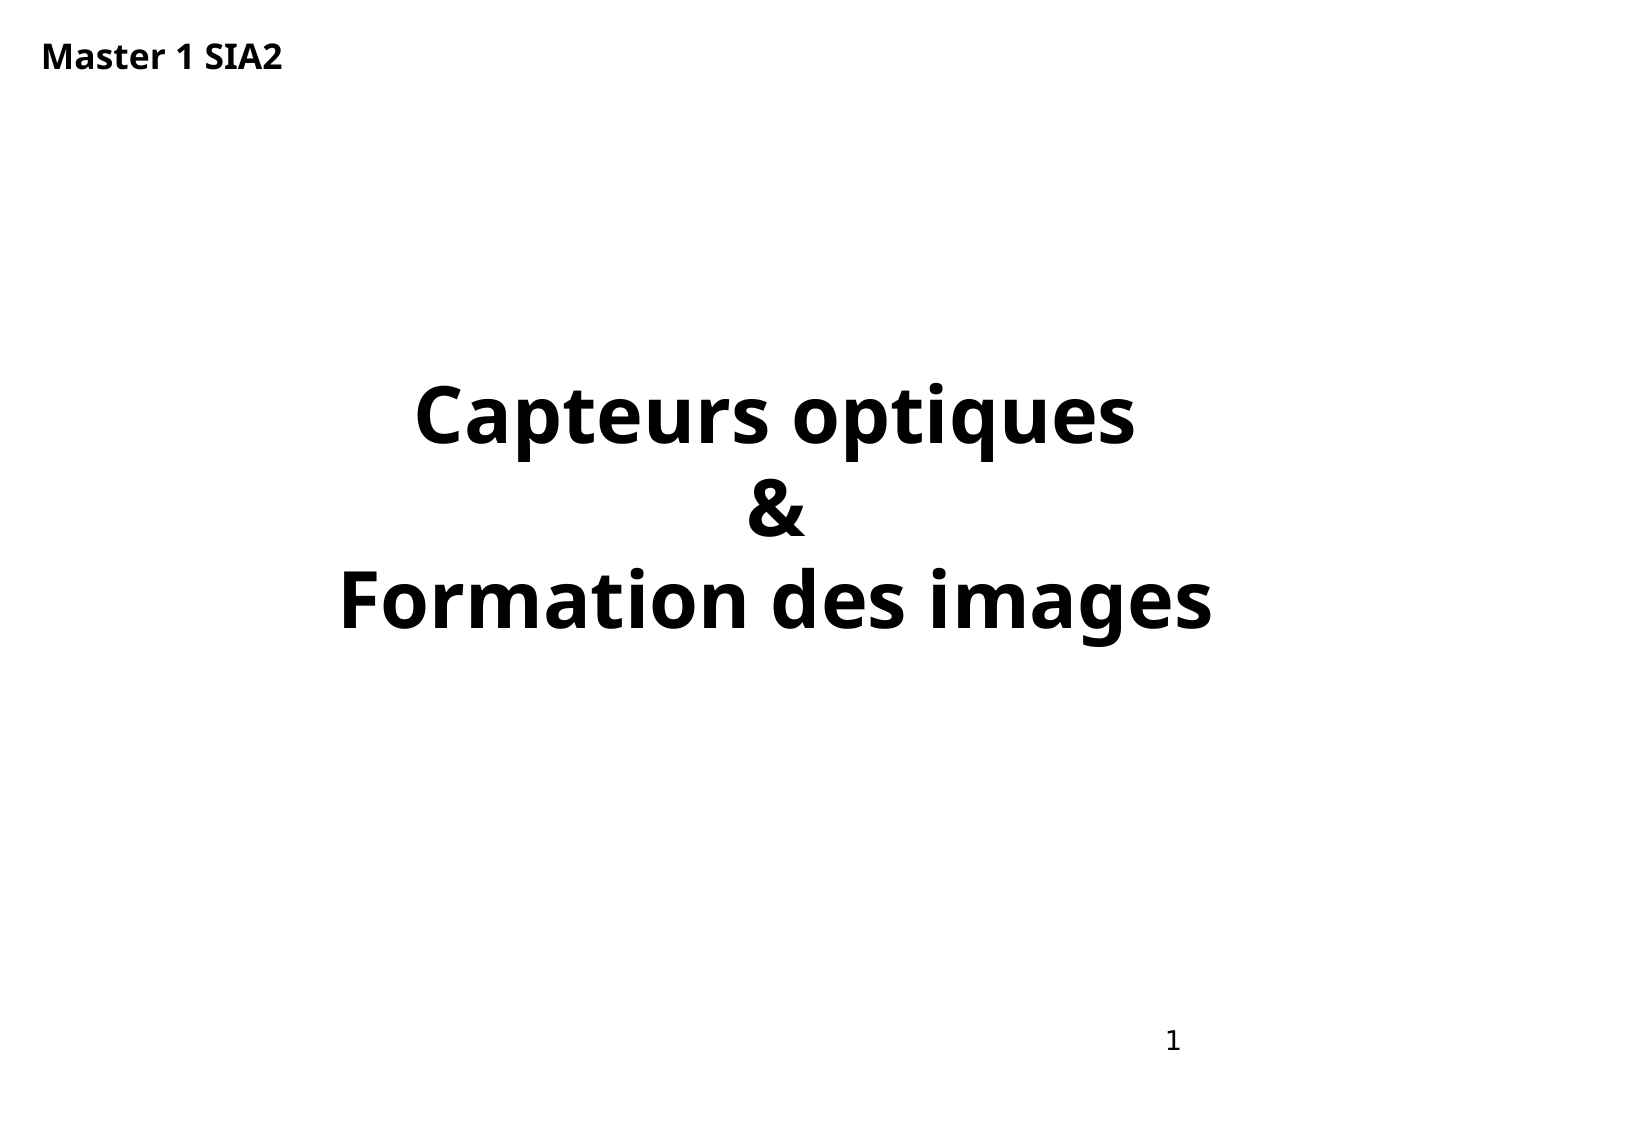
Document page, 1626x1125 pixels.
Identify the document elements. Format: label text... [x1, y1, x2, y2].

text_box Master 1 SIA2 [26, 22, 1571, 131]
text_box Capteurs optiques & Formation des images [322, 363, 1229, 654]
text_box [1164, 1024, 1544, 1103]
